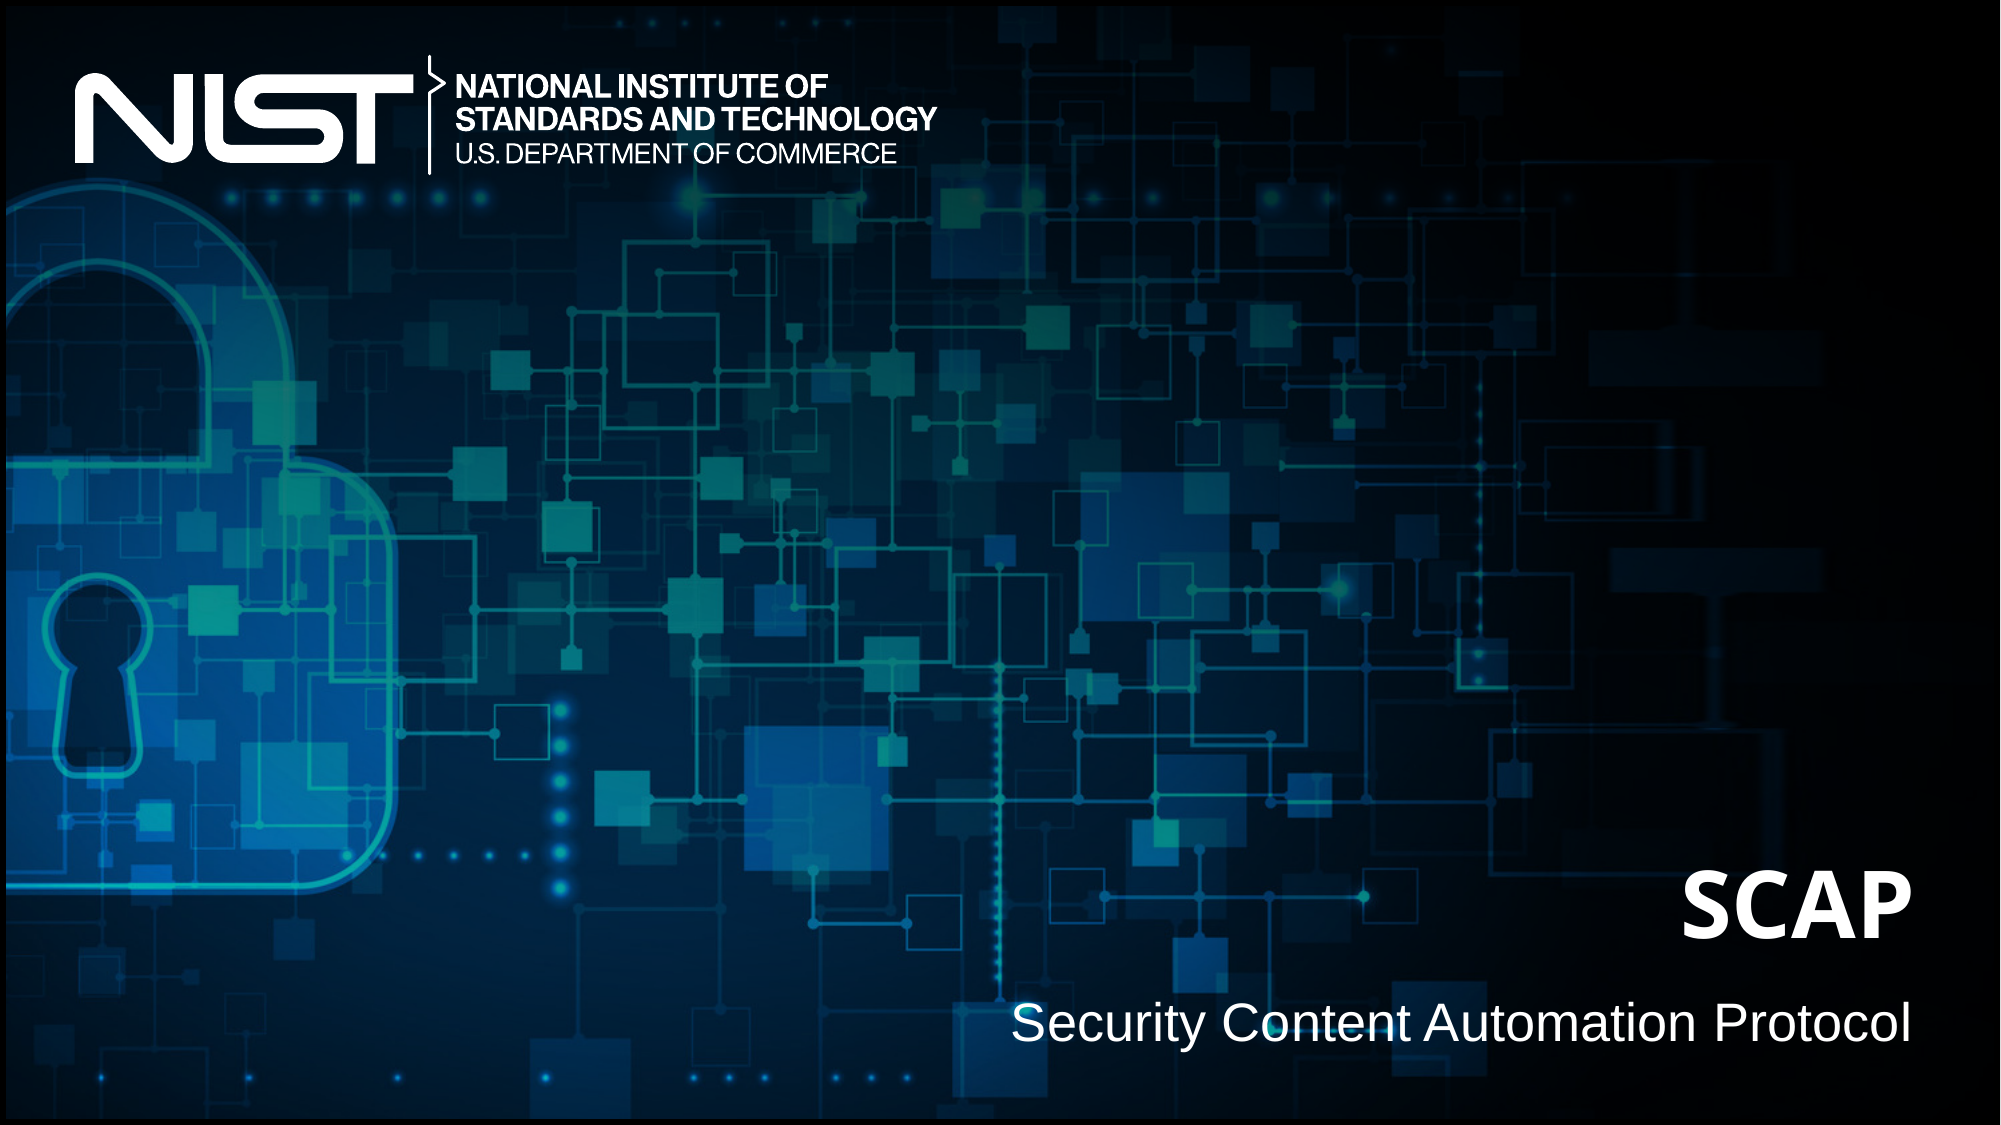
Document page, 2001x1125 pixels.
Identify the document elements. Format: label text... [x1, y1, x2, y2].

picture [75, 54, 938, 176]
text_box [0, 0, 2000, 1125]
text_box Security Content Automation Protocol [980, 985, 1929, 1121]
list SCAP [1302, 848, 1931, 968]
